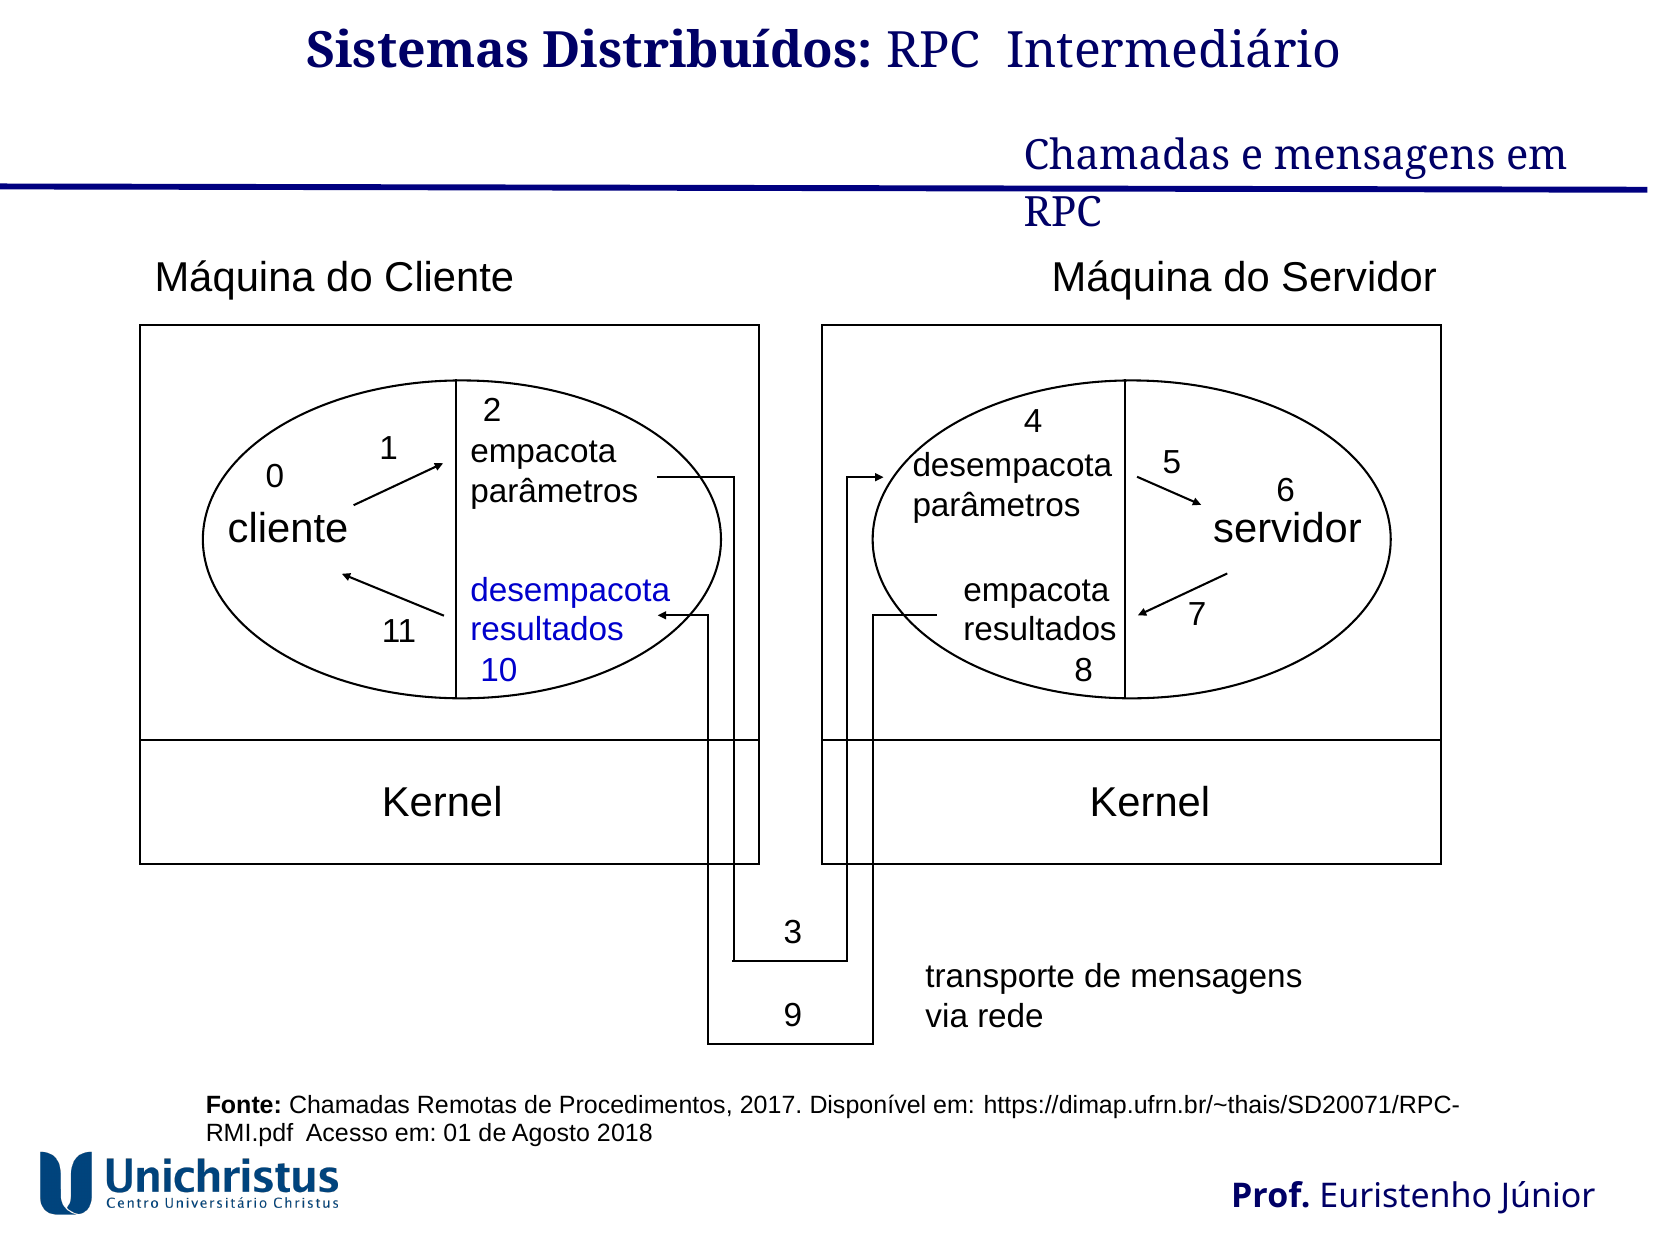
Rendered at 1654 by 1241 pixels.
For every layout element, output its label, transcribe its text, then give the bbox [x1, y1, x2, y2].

text_box Máquina do Cliente [139, 242, 530, 308]
picture [35, 1148, 343, 1217]
text_box 3 [768, 902, 818, 958]
text_box 5 [1147, 432, 1197, 489]
text_box empacota resultados [948, 560, 1132, 656]
text_box 4 [1008, 391, 1058, 447]
text_box 2 [468, 380, 517, 436]
text_box 7 [1173, 584, 1222, 641]
text_box Máquina do Servidor [1036, 242, 1453, 308]
text_box servidor [1198, 493, 1378, 559]
text_box 0 [250, 446, 299, 503]
text_box desempacota parâmetros [897, 435, 1128, 531]
text_box empacota parâmetros [455, 421, 657, 518]
text_box Sistemas Distribuídos: RPC Intermediário [291, 6, 1363, 113]
text_box Fonte: Chamadas Remotas de Procedimentos, 2017. Disponível em: https://dimap.ufrn.br/~thais/SD20071/RPC-RMI.pdf Acesso em: 01 de Agosto 2018 [190, 1083, 1517, 1162]
text_box 10 [465, 640, 533, 696]
text_box Prof. Euristenho Júnior [1216, 1163, 1654, 1224]
text_box desempacota resultados [455, 560, 686, 656]
text_box 11 [367, 601, 432, 657]
text_box cliente [212, 493, 364, 559]
text_box 9 [768, 985, 818, 1041]
text_box Kernel [1074, 767, 1226, 833]
text_box Chamadas e mensagens em RPC [1008, 117, 1654, 197]
text_box 8 [1059, 640, 1108, 696]
text_box 1 [364, 418, 413, 475]
text_box Kernel [367, 767, 518, 833]
text_box transporte de mensagens via rede [910, 946, 1318, 1043]
text_box 6 [1261, 460, 1310, 516]
